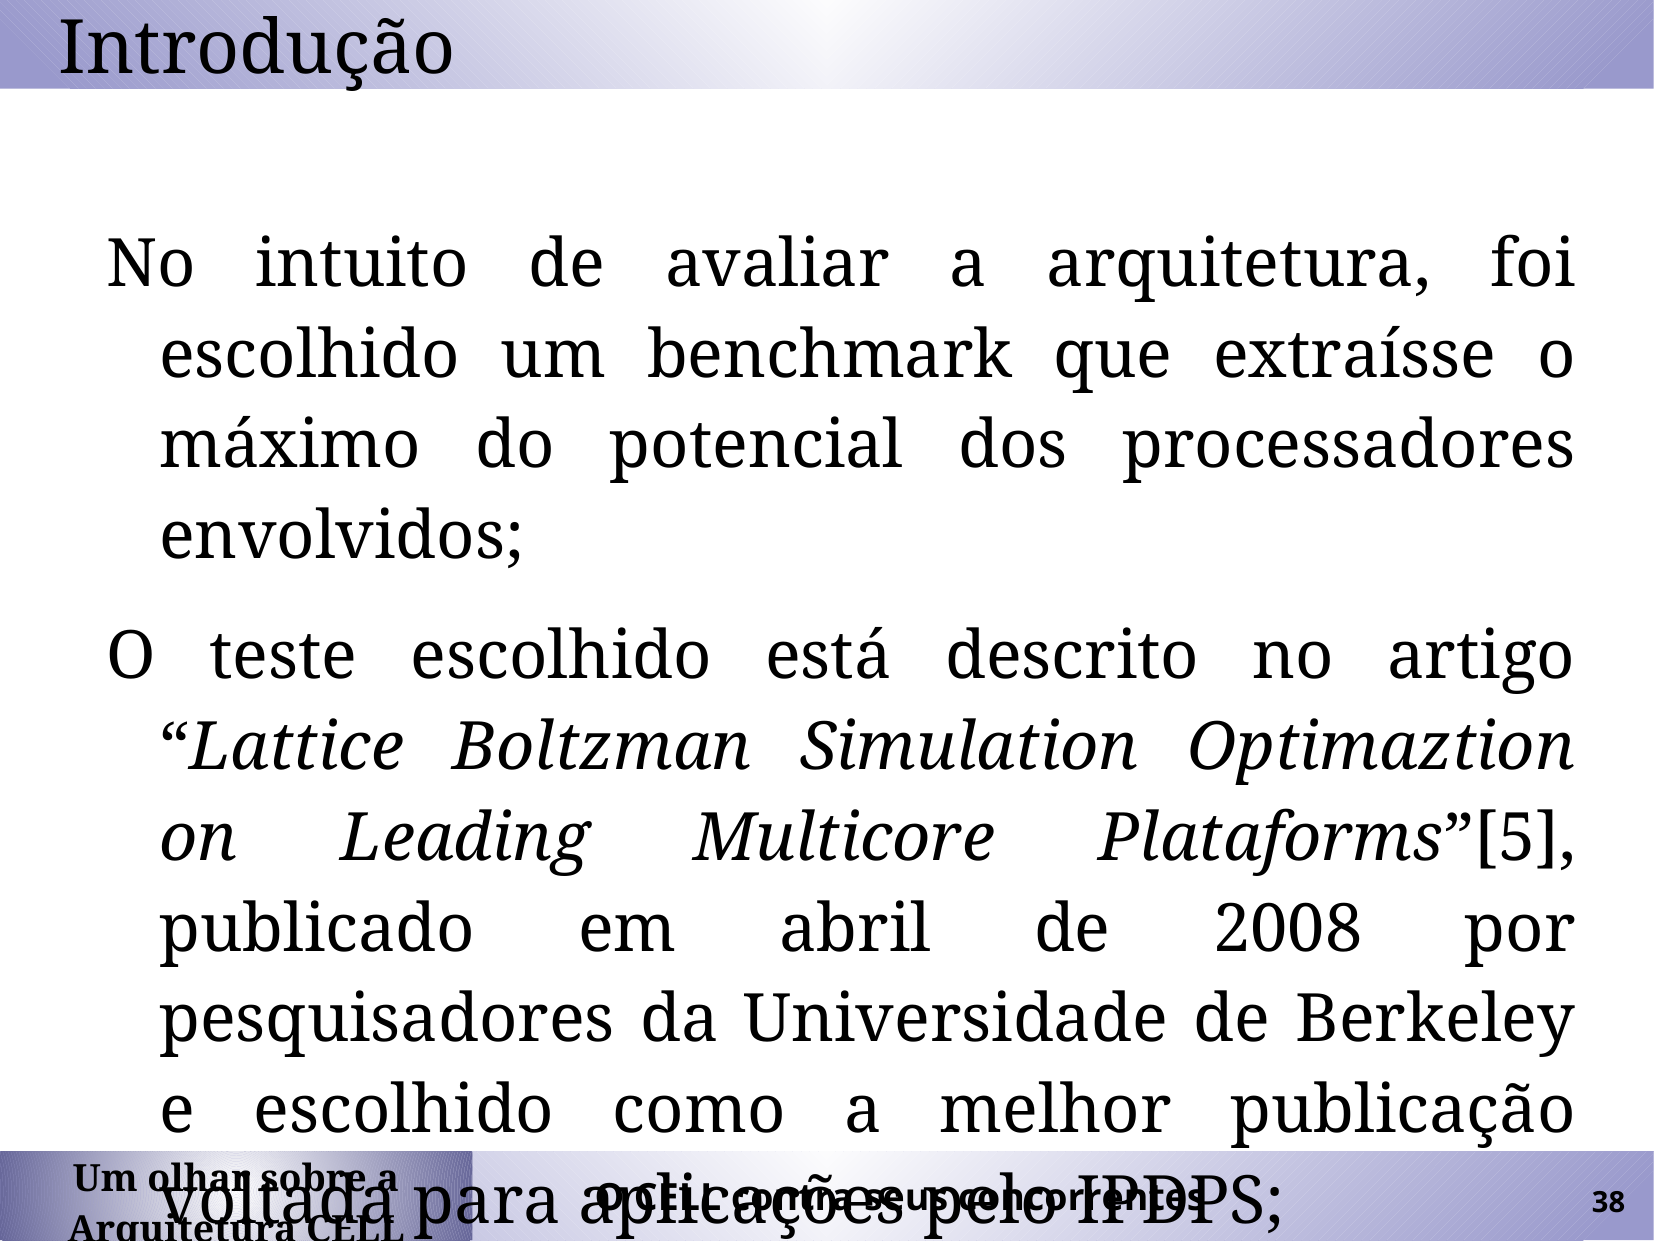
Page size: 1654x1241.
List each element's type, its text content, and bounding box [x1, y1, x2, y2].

list No intuito de avaliar a arquitetura, foi escolhido um benchmark que extraísse o máximo do potencial dos processadores envolvidos; O teste escolhido está descrito no artigo “Lattice Boltzman Simulation Optimaztion on Leading Multicore Plataforms”[5], publicado em abril de 2008 por pesquisadores da Universidade de Berkeley e escolhido como a melhor publicação voltada para aplicações pelo IPDPS; [88, 215, 1577, 1034]
title Introdução [59, 0, 1447, 89]
text_box O CELL contra seus concorrentes [501, 1151, 1300, 1241]
